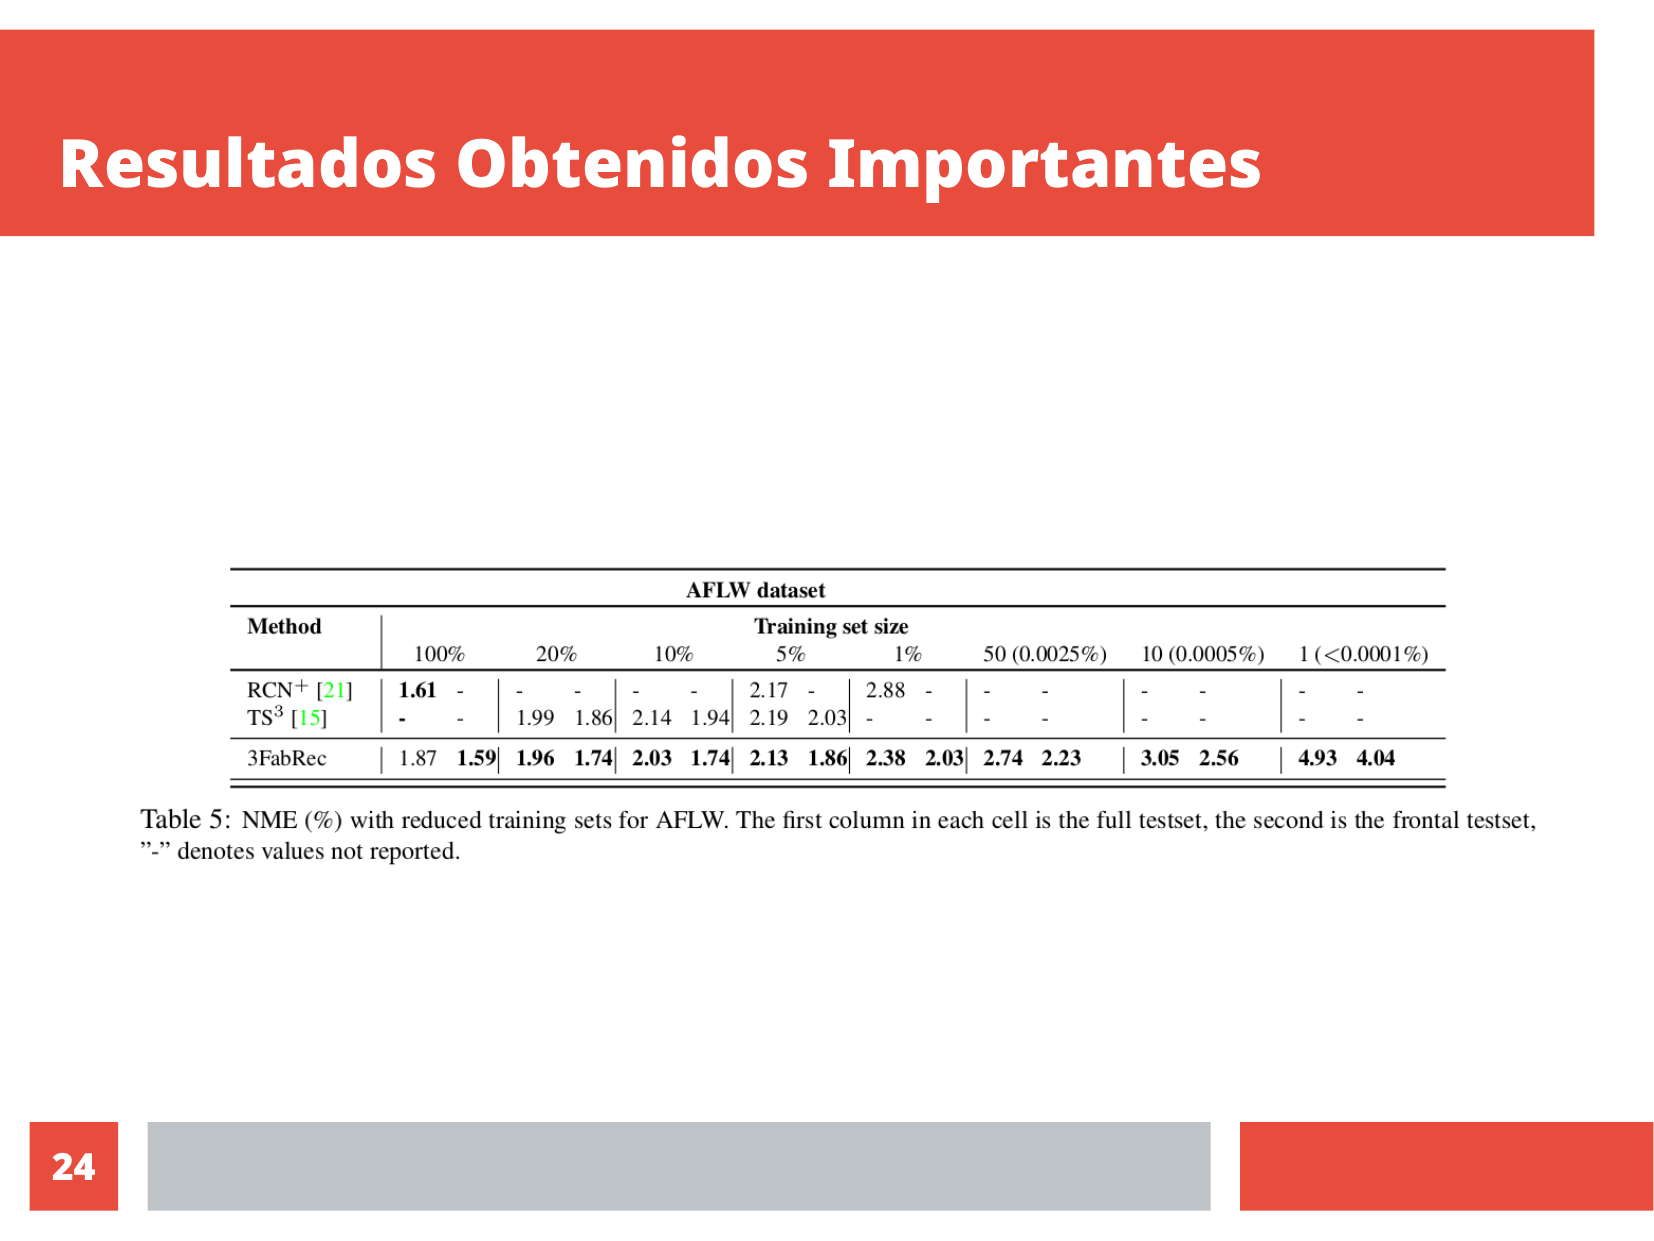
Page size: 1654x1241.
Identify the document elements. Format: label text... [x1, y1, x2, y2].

title Resultados Obtenidos Importantes [59, 59, 1595, 207]
picture [59, 539, 1565, 878]
